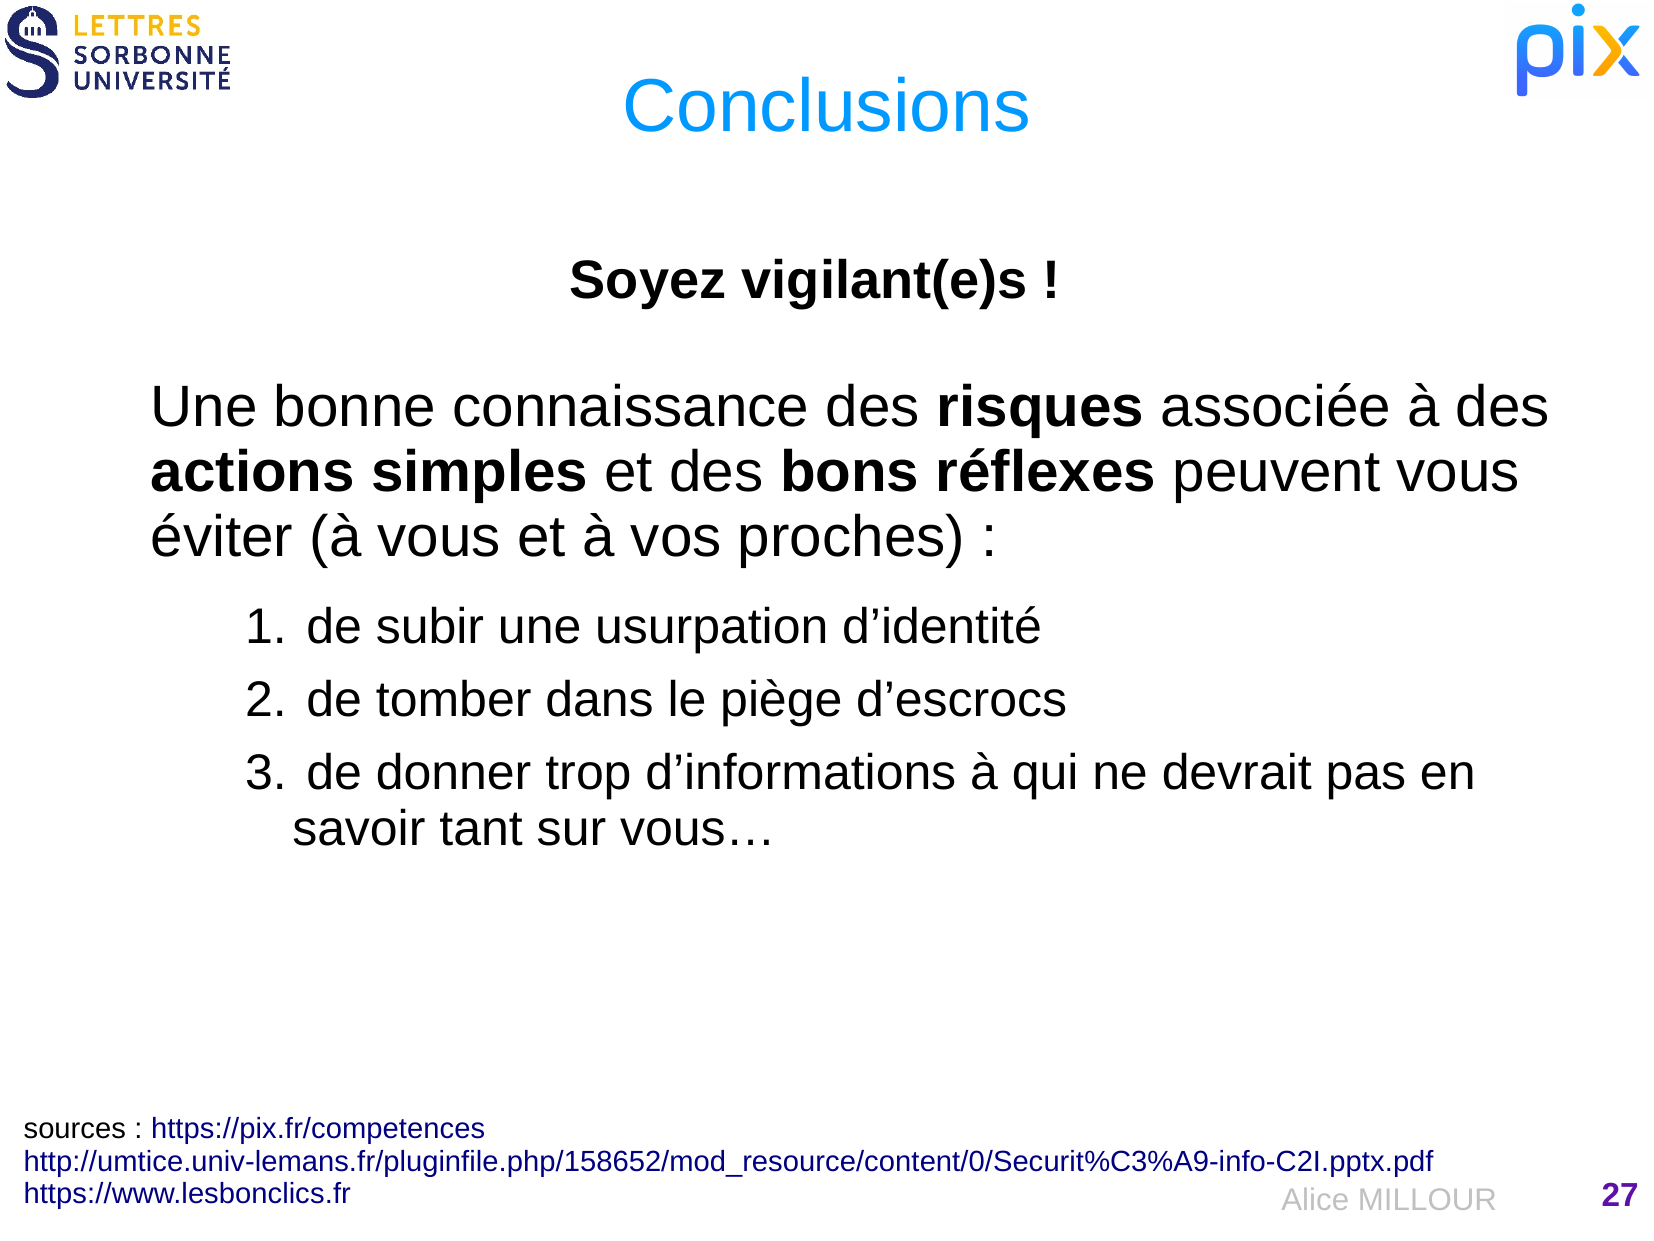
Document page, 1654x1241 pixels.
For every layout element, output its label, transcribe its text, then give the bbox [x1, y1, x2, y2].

picture [1571, 2, 1648, 98]
title Conclusions [82, 2, 1571, 210]
picture [5, 6, 82, 98]
text_box sources : https://pix.fr/competences http://umtice.univ-lemans.fr/pluginfile.php/158652/mod_resource/content/0/Securit%C3%A9-info-C2I.pptx.pdf https://www.lesbonclics.fr [0, 1104, 1654, 1241]
list Une bonne connaissance des risques associée à des actions simples et des bons réflexes peuvent vous éviter (à vous et à vos proches) : de subir une usurpation d’identité de tomber dans le piège d’escrocs de donner trop d’informations à qui ne devrait pas en savoir tant sur vous… [79, 207, 1568, 928]
text_box Soyez vigilant(e)s ! [555, 242, 1077, 318]
